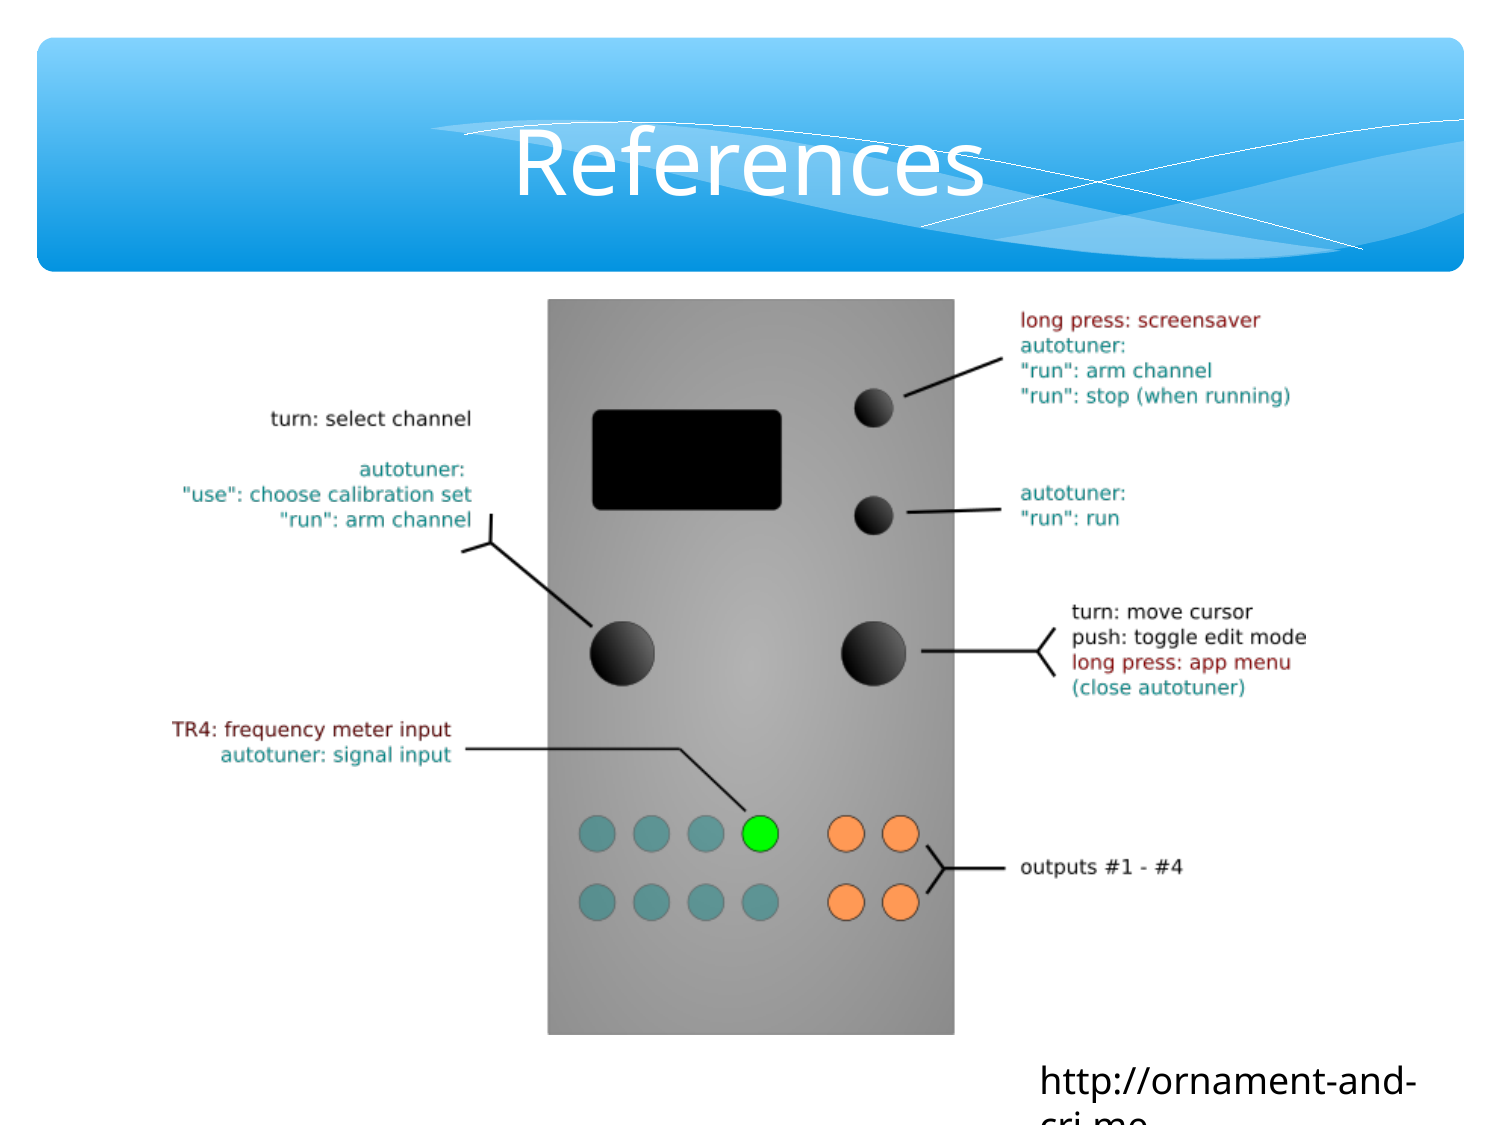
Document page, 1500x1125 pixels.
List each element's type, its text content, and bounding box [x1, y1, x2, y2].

title References [75, 40, 1426, 276]
text_box http://ornament-and-cri.me [1024, 1050, 1486, 1110]
picture [172, 299, 1306, 1036]
